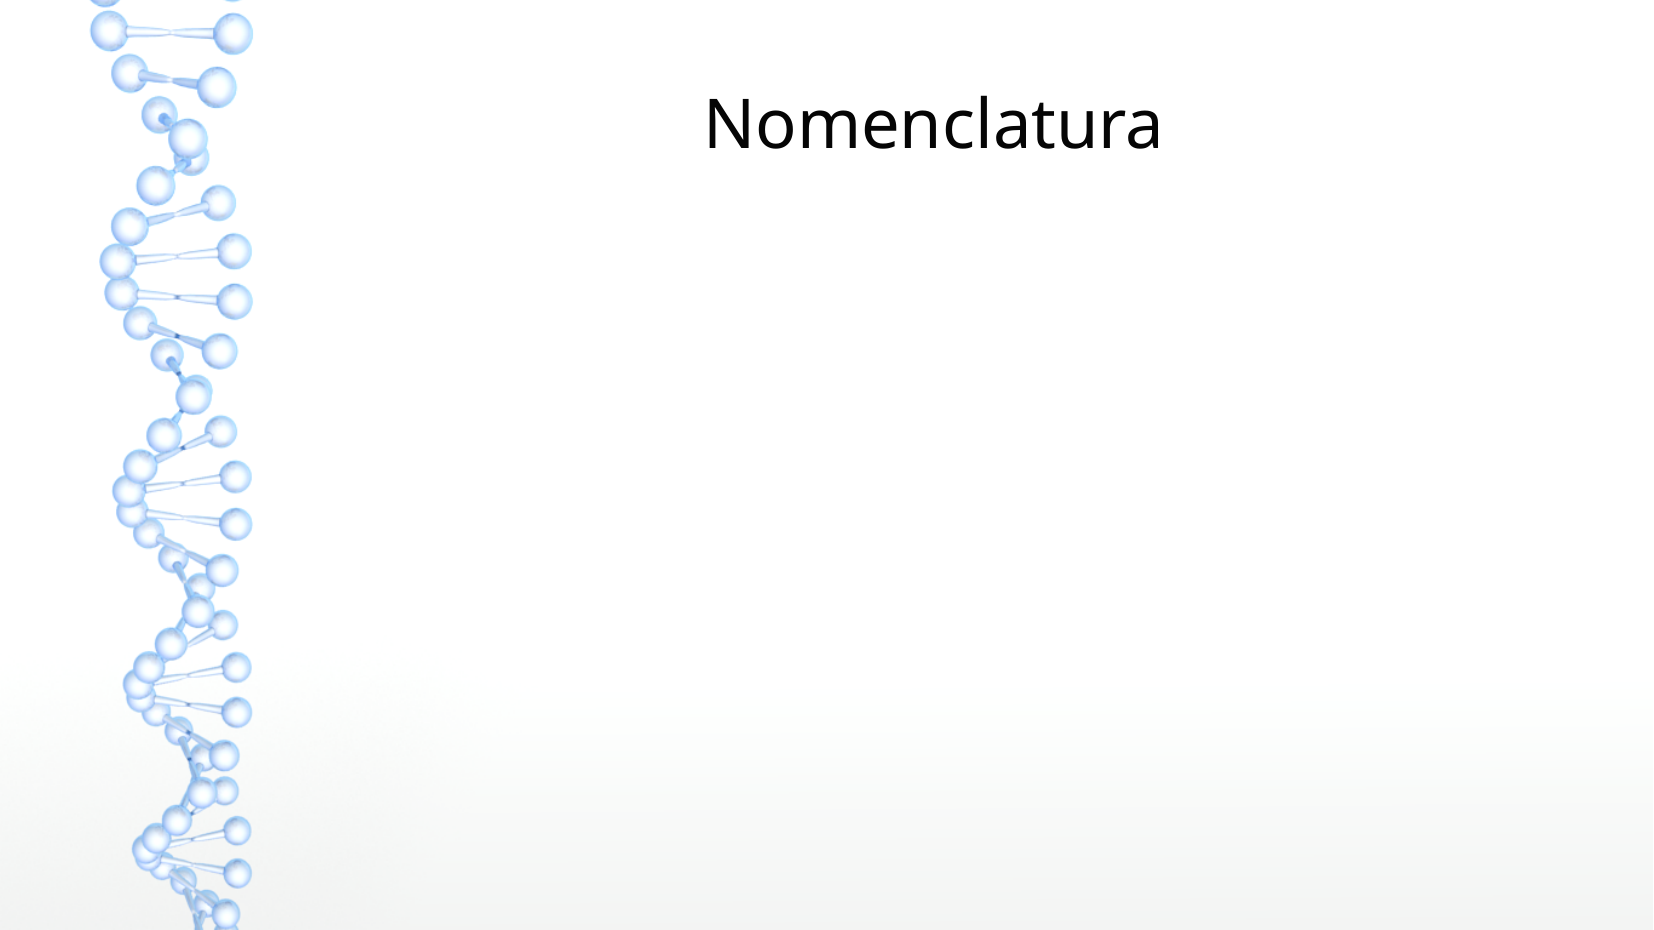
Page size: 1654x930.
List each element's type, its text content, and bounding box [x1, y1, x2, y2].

picture [0, 0, 1654, 930]
title Nomenclatura [269, 44, 1599, 199]
